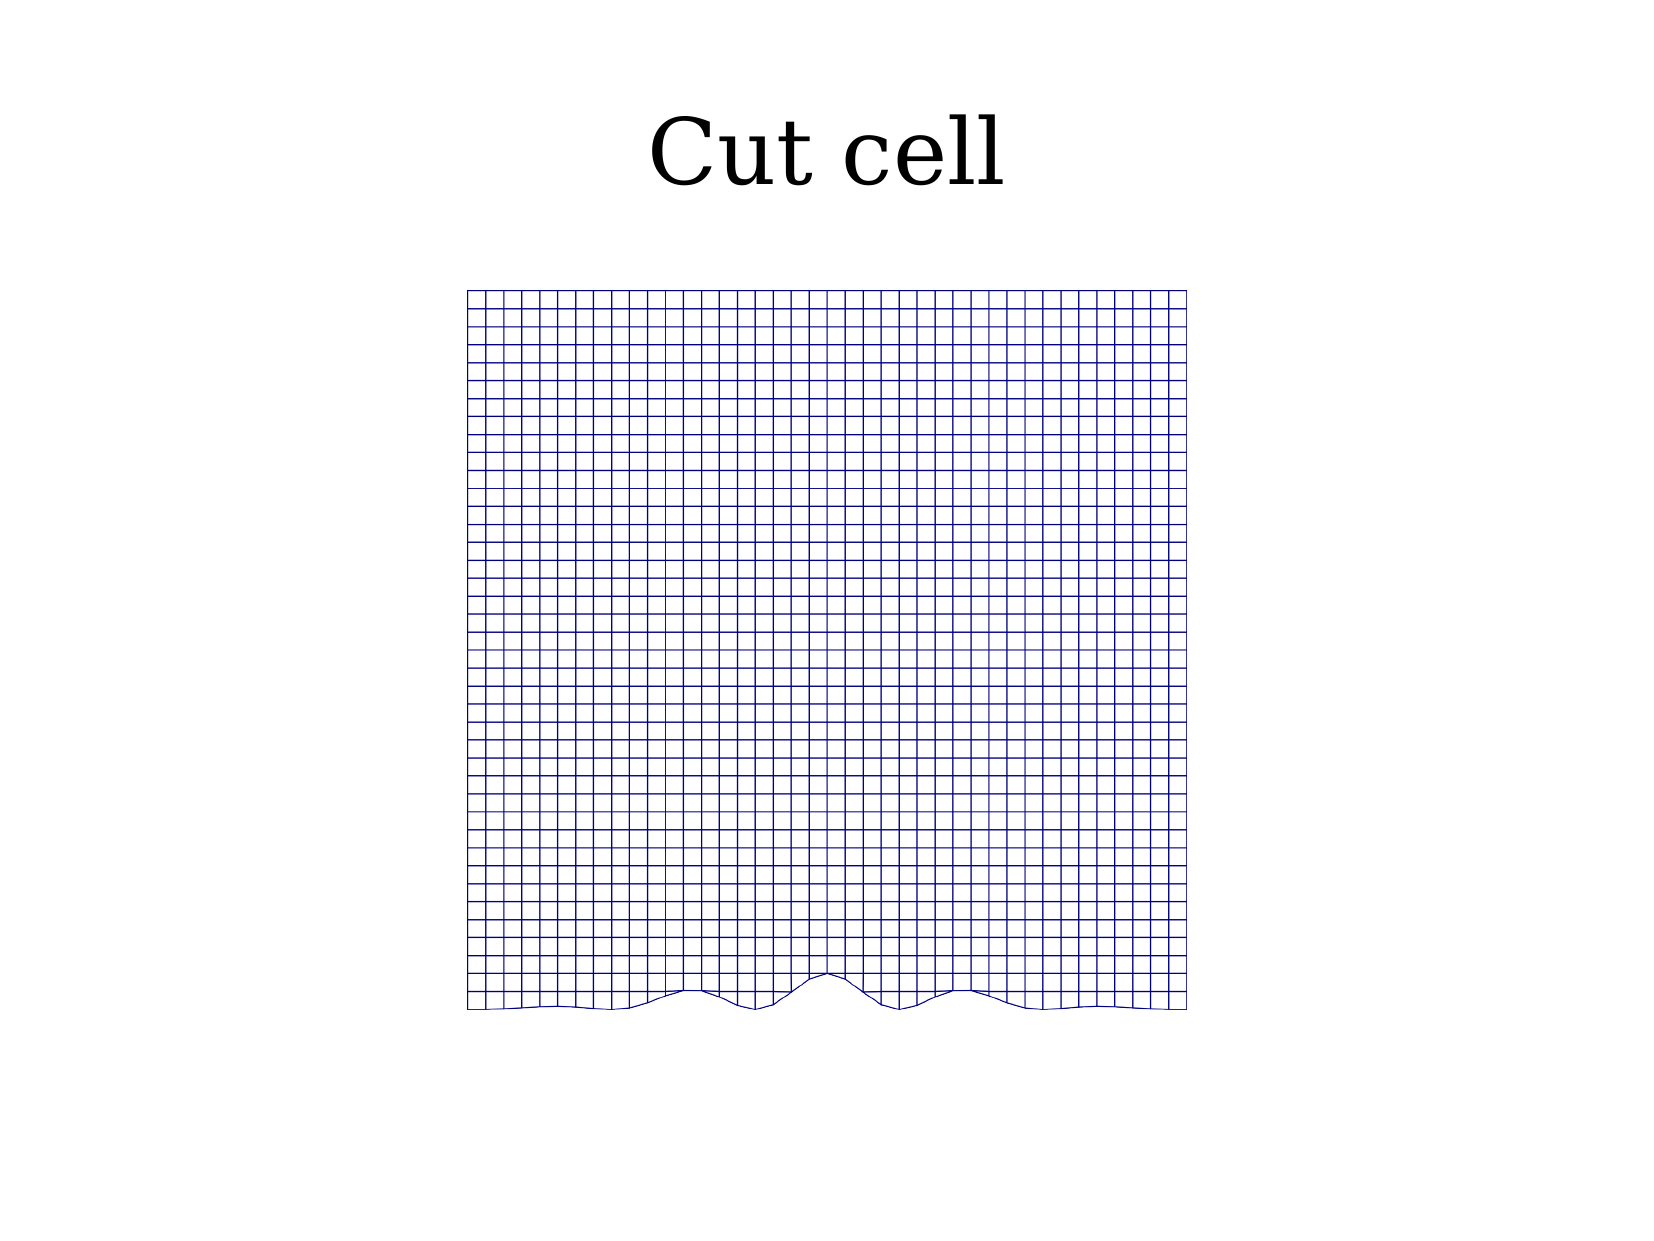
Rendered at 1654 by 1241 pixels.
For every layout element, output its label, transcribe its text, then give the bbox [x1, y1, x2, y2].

title Cut cell [82, 49, 1571, 257]
picture [467, 290, 1187, 1010]
